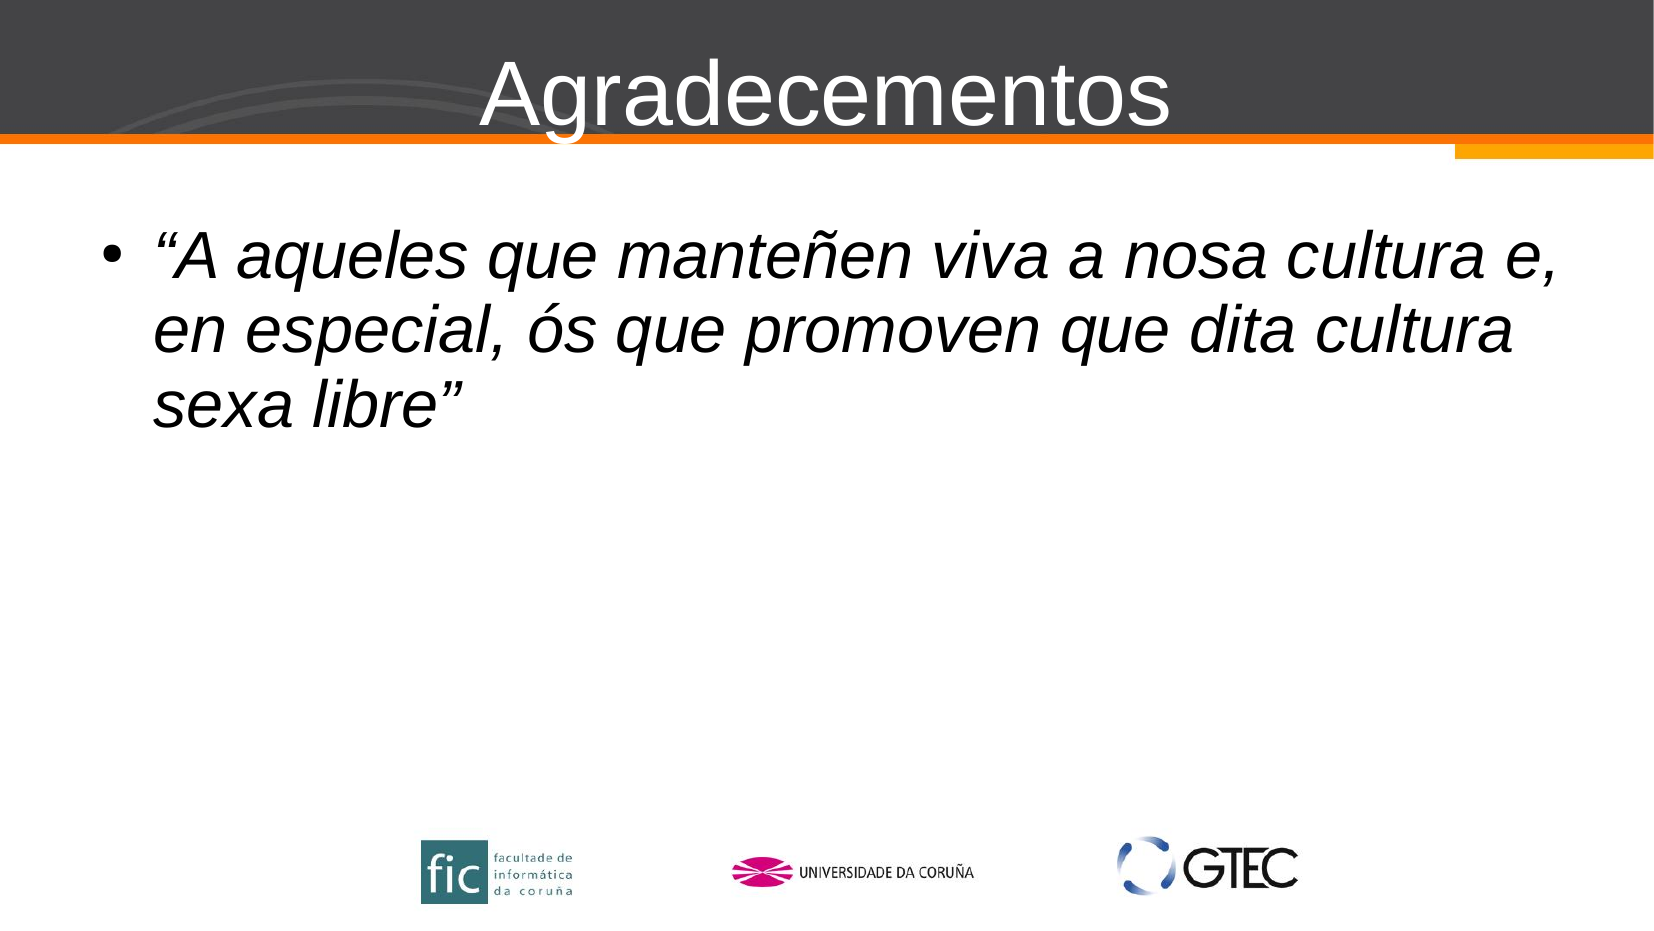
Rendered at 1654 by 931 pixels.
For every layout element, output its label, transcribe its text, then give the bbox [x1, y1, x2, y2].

picture [0, 0, 1654, 931]
list “A aqueles que manteñen viva a nosa cultura e, en especial, ós que promoven que dita cultura sexa libre” [82, 217, 1571, 758]
title Agradecementos [82, 37, 1571, 151]
